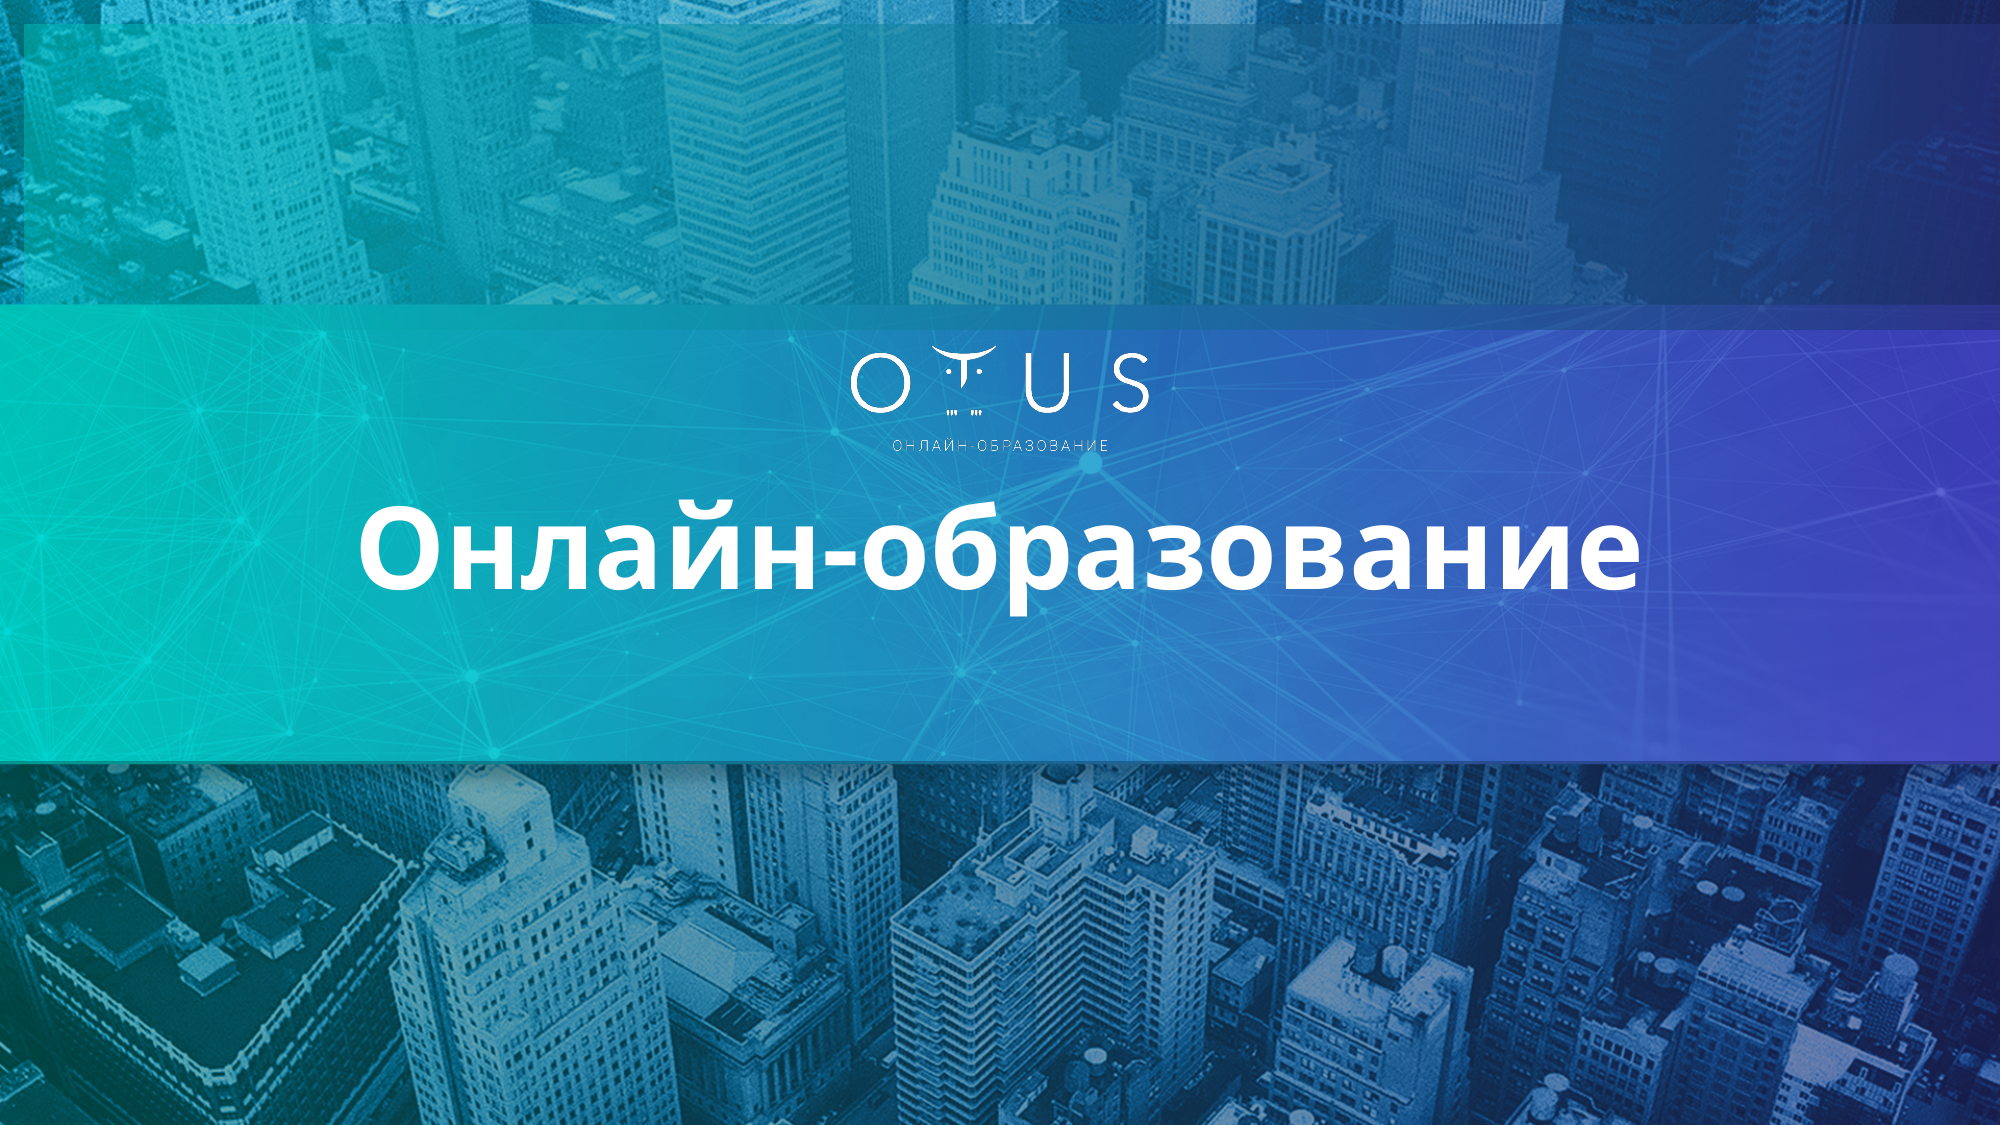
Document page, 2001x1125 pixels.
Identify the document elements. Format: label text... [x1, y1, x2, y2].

text_box [0, 761, 2000, 1125]
text_box [0, 0, 2000, 330]
picture [0, 305, 2000, 761]
text_box Онлайн-образование [8, 437, 1991, 650]
